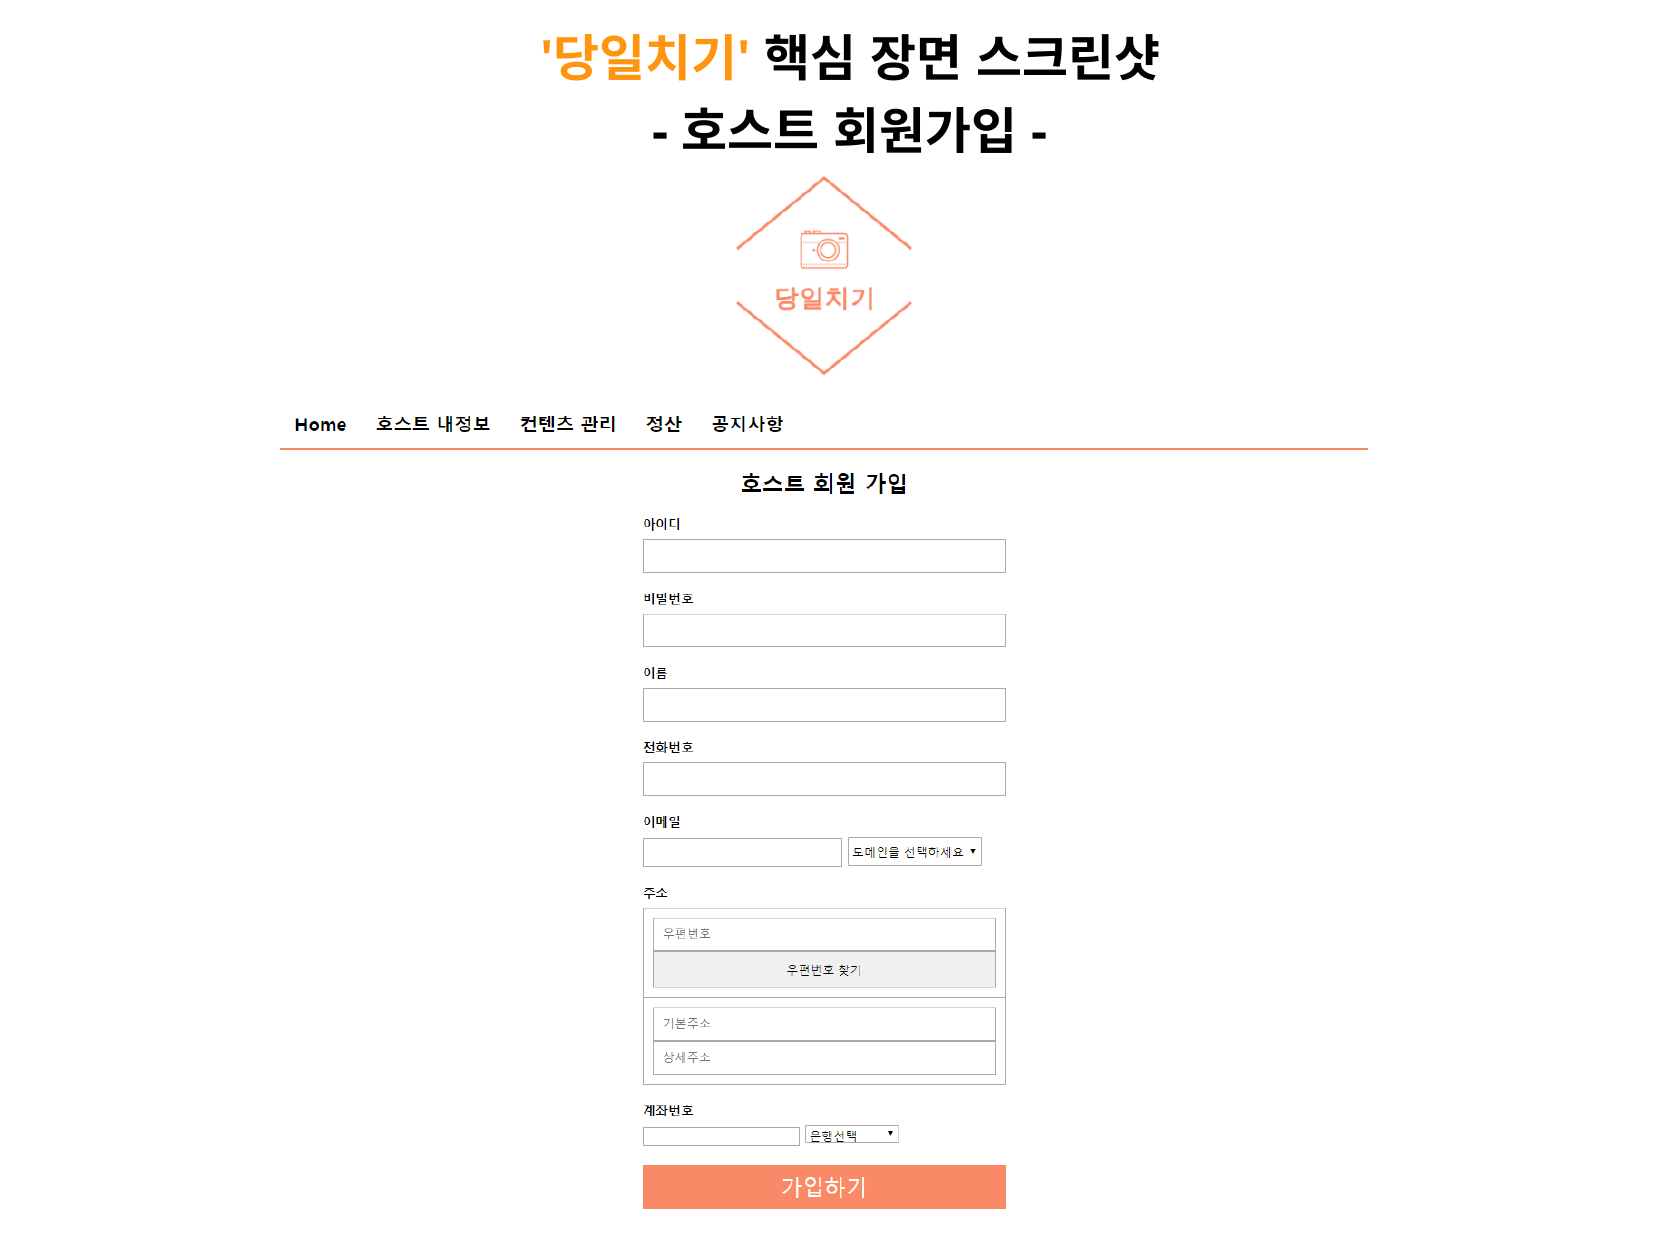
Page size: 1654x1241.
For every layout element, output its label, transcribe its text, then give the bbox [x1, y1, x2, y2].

picture [226, 153, 1406, 1223]
title '당일치기' 핵심 장면 스크린샷 - 호스트 회원가입 - [106, 0, 1595, 196]
